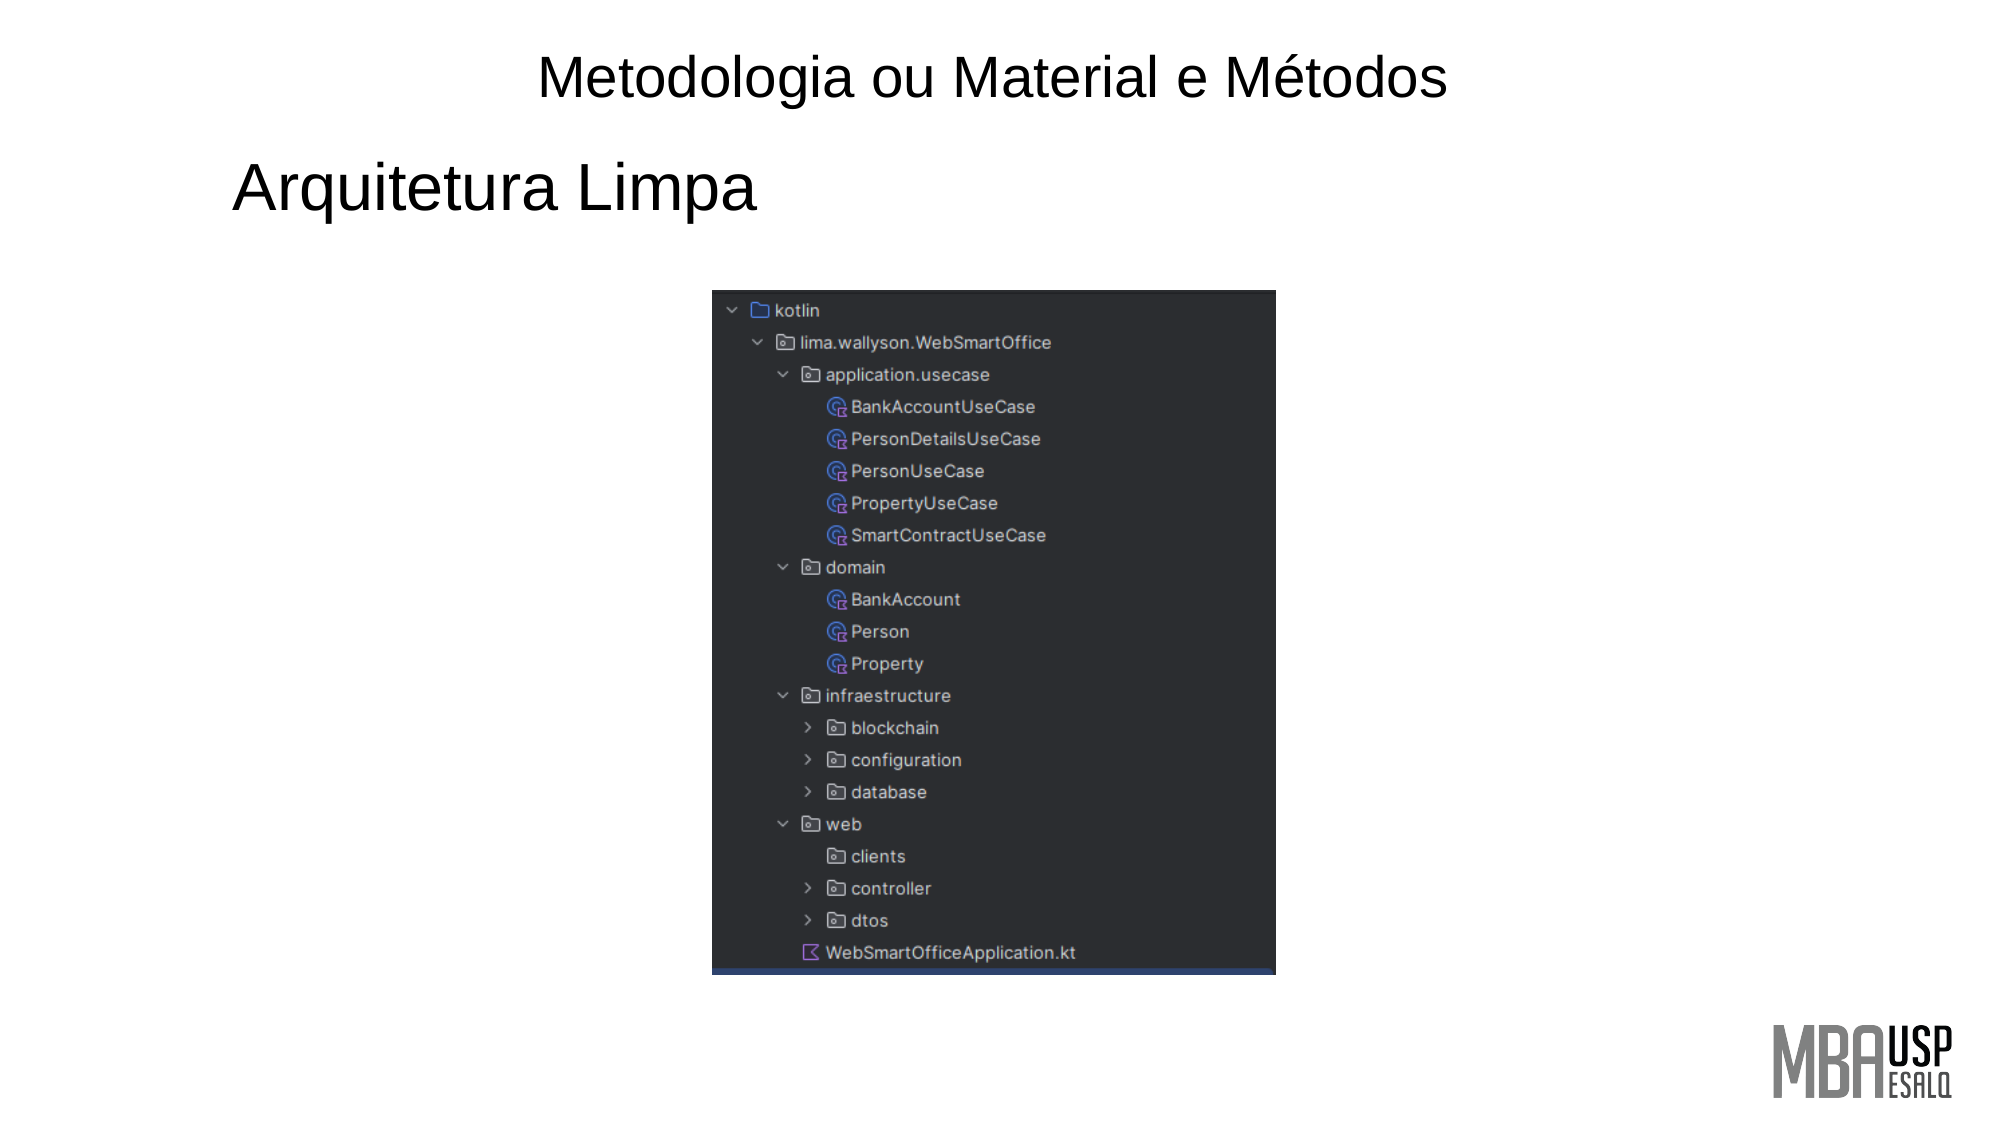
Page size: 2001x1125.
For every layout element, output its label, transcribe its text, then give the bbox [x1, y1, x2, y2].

picture [712, 290, 1276, 976]
picture [1765, 1021, 1960, 1102]
text_box Arquitetura Limpa [82, 150, 1951, 976]
text_box Metodologia ou Material e Métodos [37, 37, 1951, 118]
